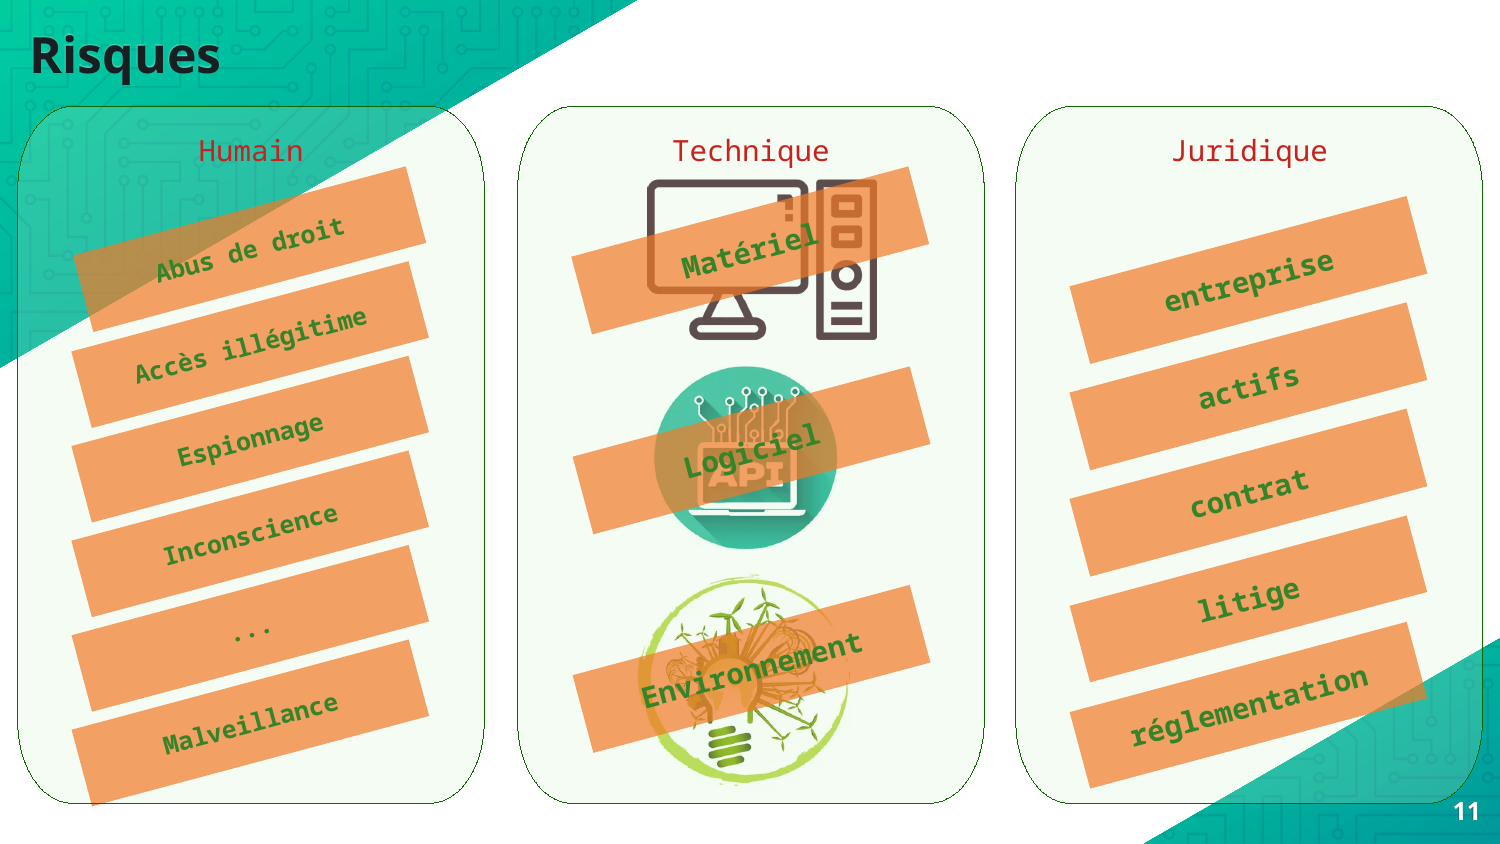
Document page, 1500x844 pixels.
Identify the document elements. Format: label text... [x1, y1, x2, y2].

text_box [517, 290, 985, 804]
text_box [539, 106, 963, 123]
text_box [1015, 290, 1483, 804]
text_box Juridique [1015, 123, 1483, 290]
title Risques [29, 30, 1249, 89]
text_box [42, 106, 463, 123]
text_box [17, 290, 485, 804]
slide_number <numéro> [1391, 779, 1482, 844]
text_box Technique [517, 123, 985, 290]
text_box [1037, 106, 1461, 123]
text_box Humain [17, 123, 485, 290]
